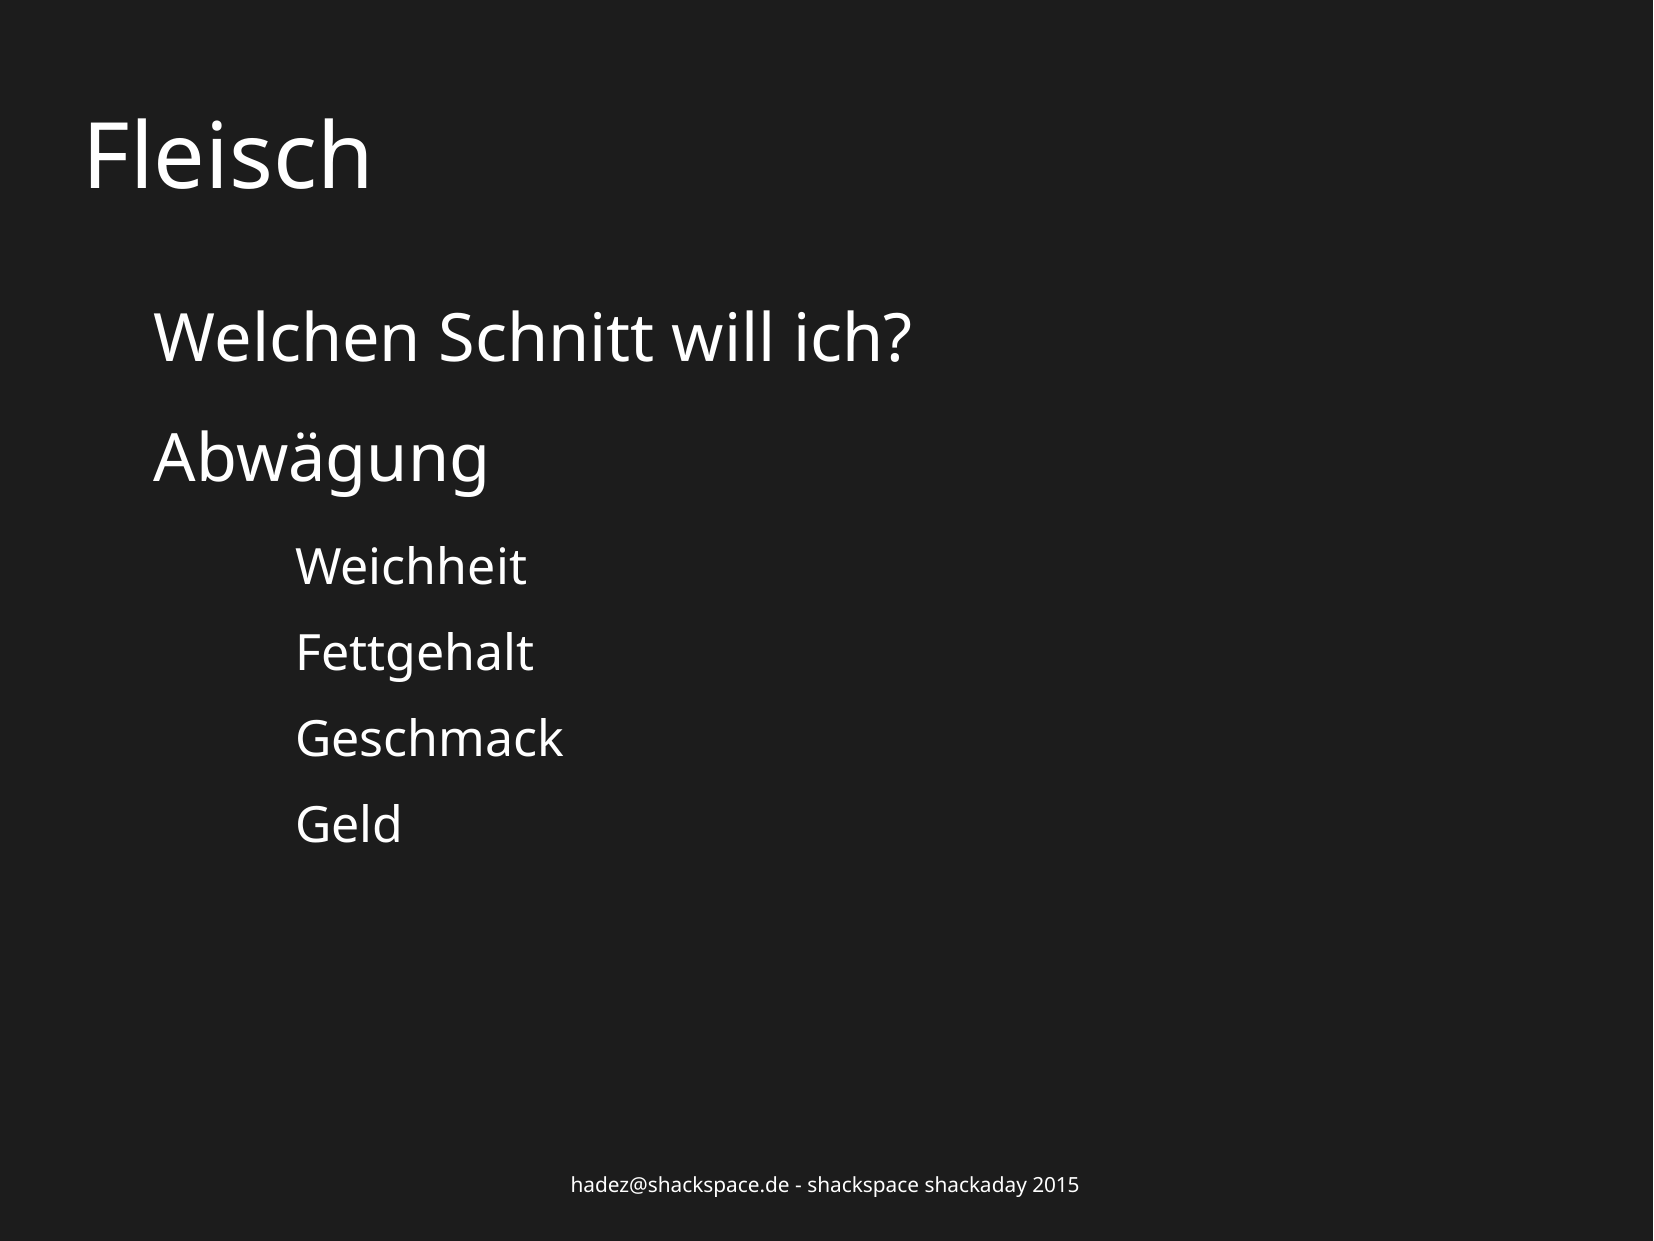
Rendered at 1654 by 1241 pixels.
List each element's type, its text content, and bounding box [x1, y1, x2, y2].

title Fleisch [82, 49, 1571, 257]
list Welchen Schnitt will ich? Abwägung Weichheit Fettgehalt Geschmack Geld [82, 290, 1571, 1141]
